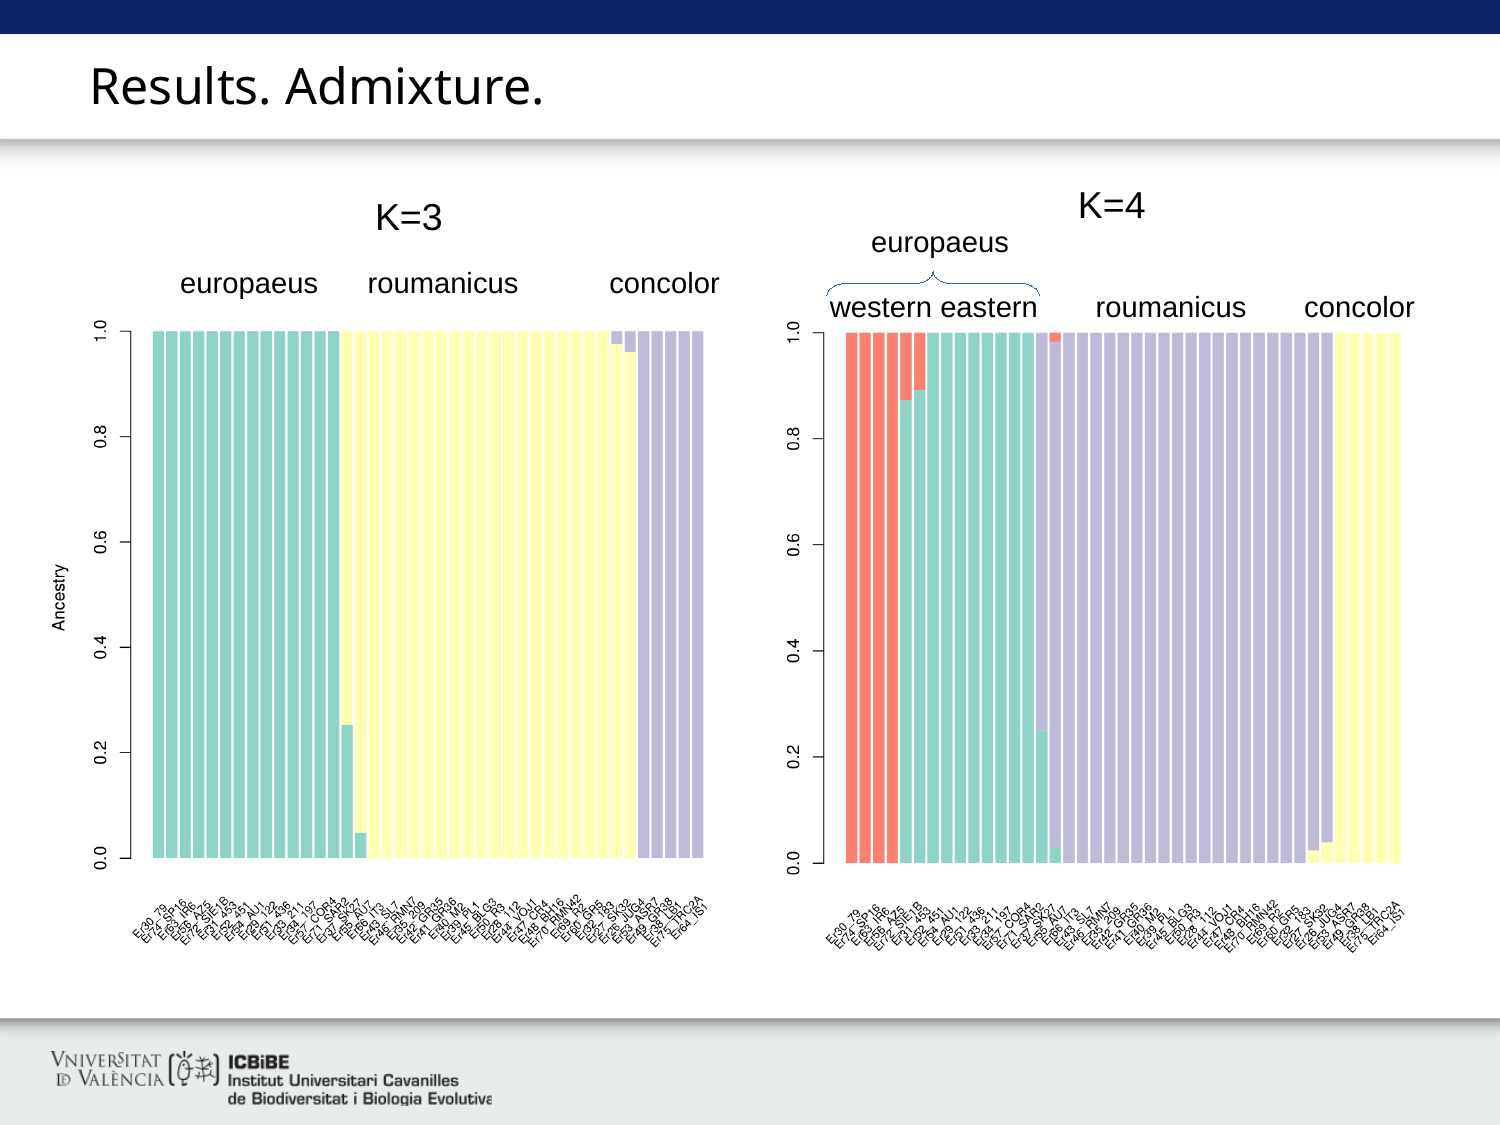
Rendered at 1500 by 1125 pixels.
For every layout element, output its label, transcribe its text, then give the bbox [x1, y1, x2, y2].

picture [0, 1018, 1500, 1125]
text_box K=3 [360, 188, 458, 246]
text_box K=4 [1063, 177, 1161, 218]
picture [773, 316, 1412, 956]
picture [0, 0, 1500, 214]
text_box europaeus western eastern roumanicus concolor [815, 218, 1431, 332]
text_box europaeus roumanicus concolor [165, 259, 736, 308]
picture [47, 316, 721, 951]
list Results. Admixture. [75, 47, 825, 110]
